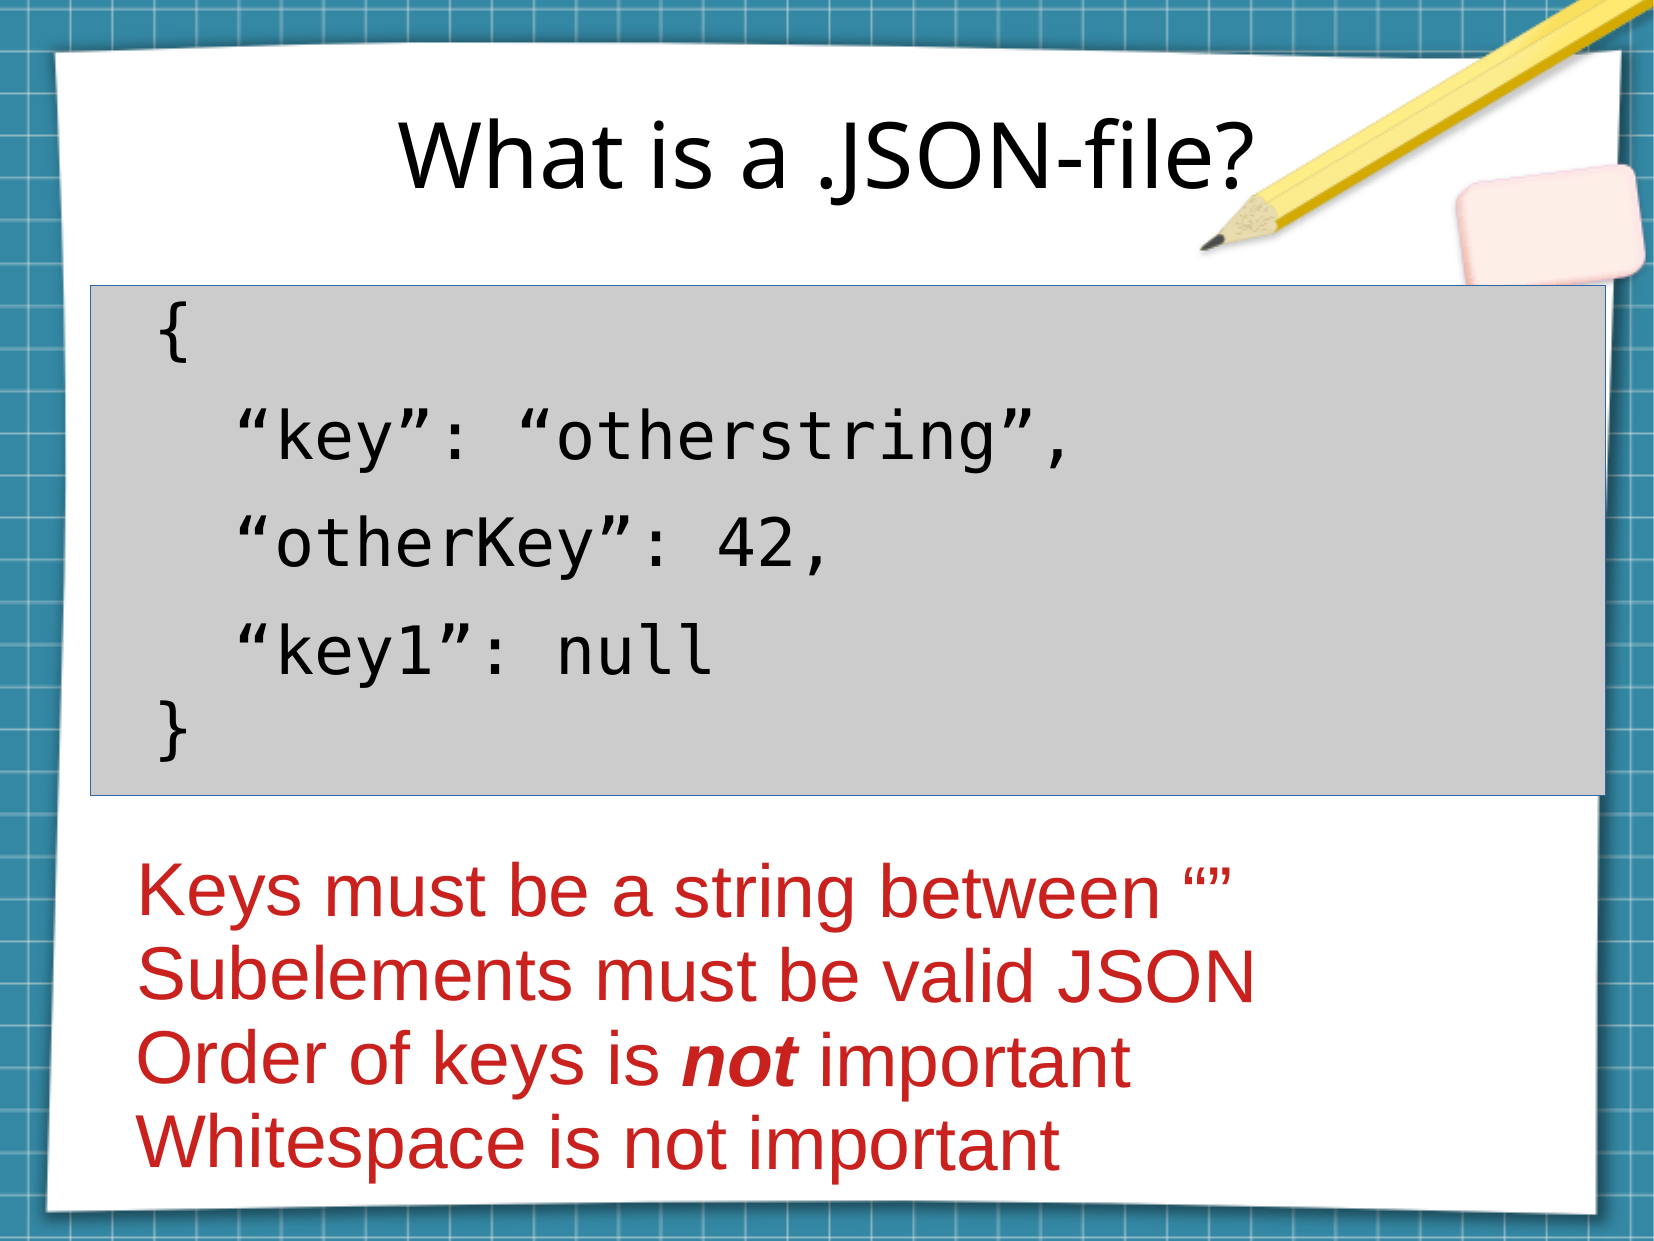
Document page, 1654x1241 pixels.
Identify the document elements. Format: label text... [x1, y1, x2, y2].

text_box Keys must be a string between “” Subelements must be valid JSON Order of keys is not important Whitespace is not important [120, 840, 1441, 1230]
title What is a .JSON-file? [82, 49, 1571, 257]
picture [0, 0, 1654, 1241]
text_box [90, 285, 1606, 796]
list { “key”: “otherstring”, “otherKey”: 42, “key1”: null } [82, 290, 1571, 1010]
